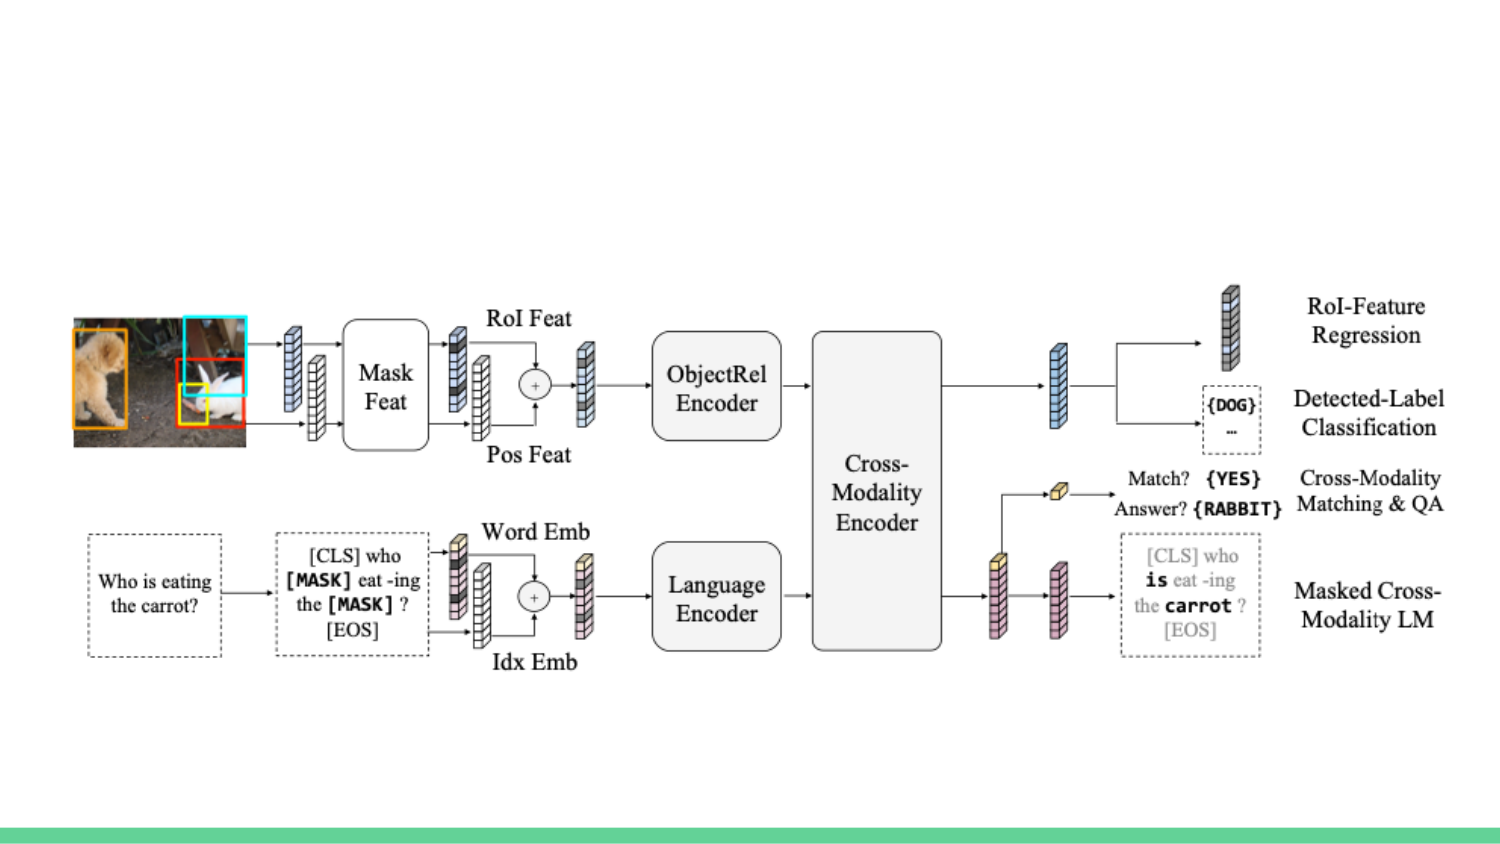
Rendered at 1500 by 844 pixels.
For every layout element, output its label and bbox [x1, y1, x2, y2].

picture [24, 275, 1475, 714]
